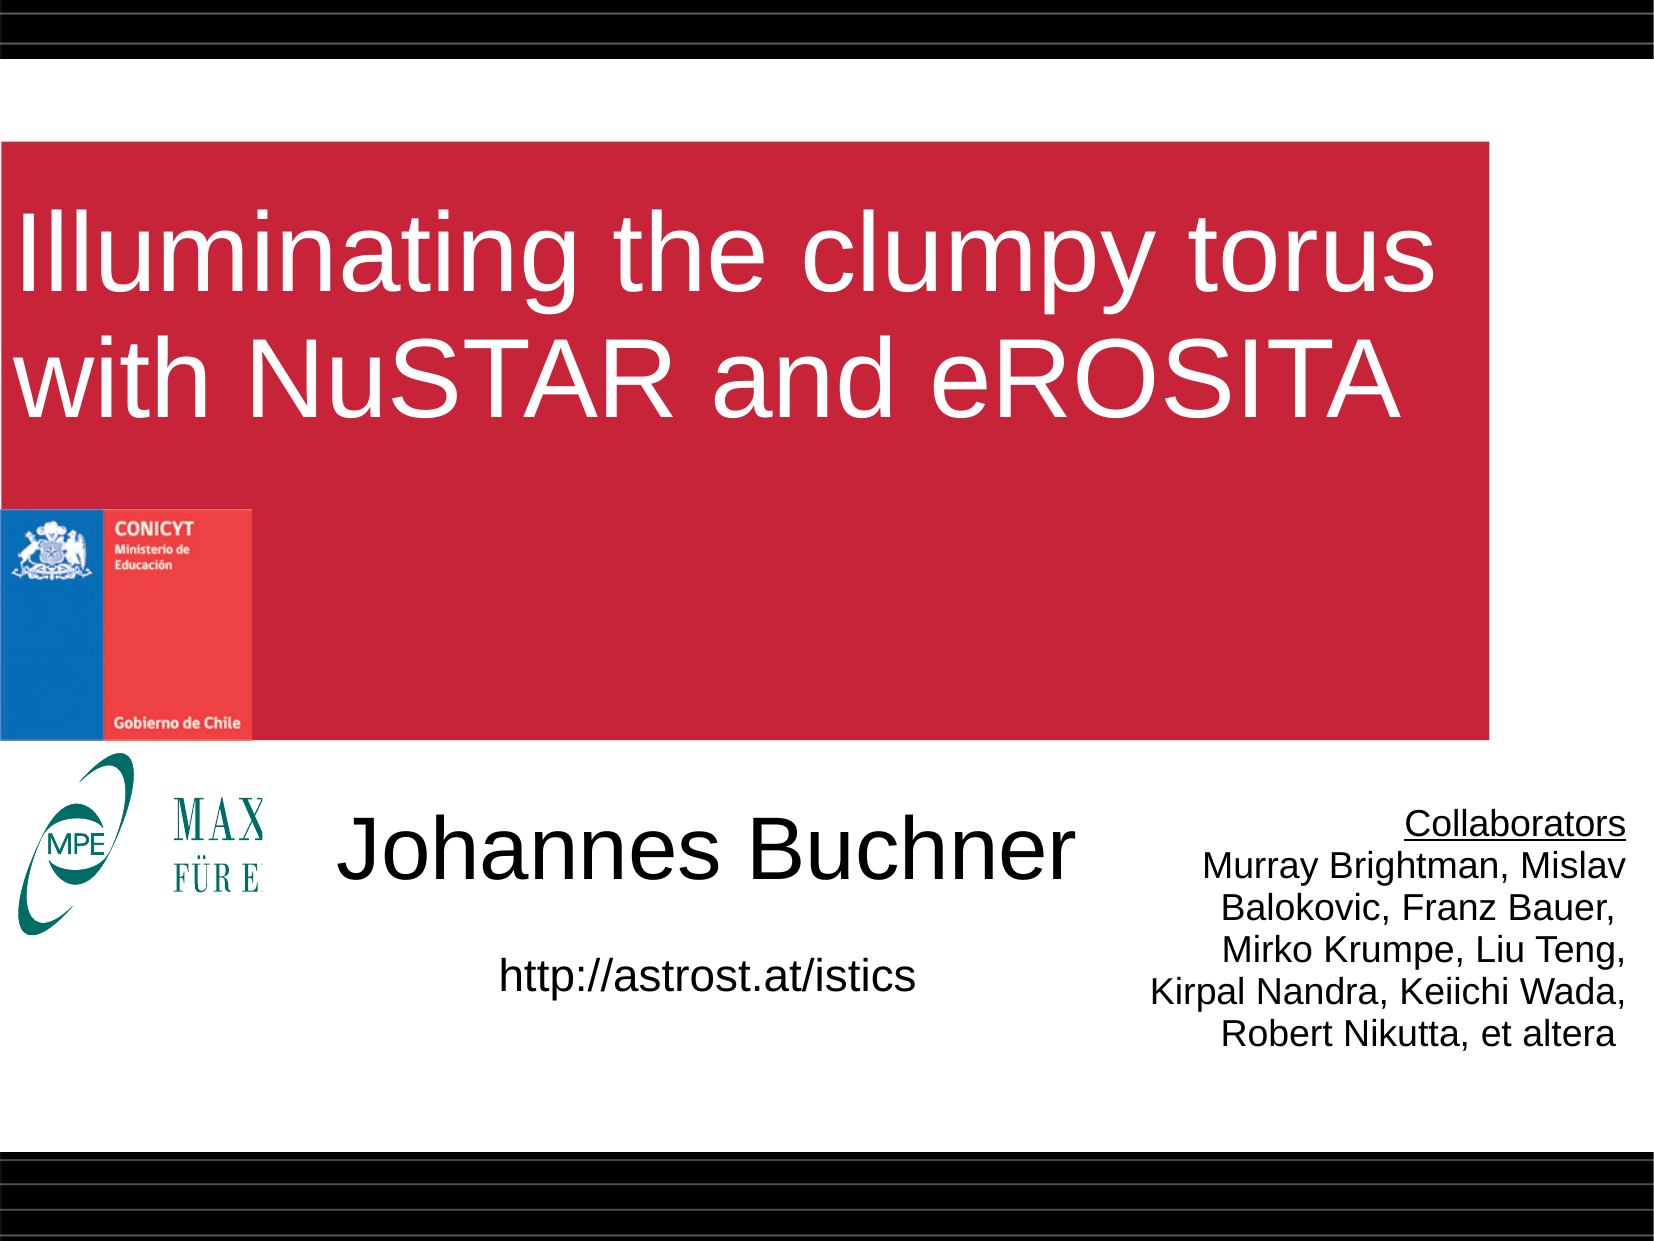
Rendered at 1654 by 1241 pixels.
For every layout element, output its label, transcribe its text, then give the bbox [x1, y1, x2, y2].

text_box Collaborators Murray Brightman, Mislav Balokovic, Franz Bauer, Mirko Krumpe, Liu Teng, Kirpal Nandra, Keiichi Wada, Robert Nikutta, et altera [1110, 795, 1642, 1126]
picture [0, 750, 263, 976]
picture [0, 509, 252, 741]
subtitle Johannes Buchner http://astrost.at/istics [336, 799, 1110, 1083]
picture [0, 0, 1654, 59]
picture [0, 1152, 1654, 1241]
title Illuminating the clumpy torus with NuSTAR and eROSITA [1, 141, 1490, 741]
